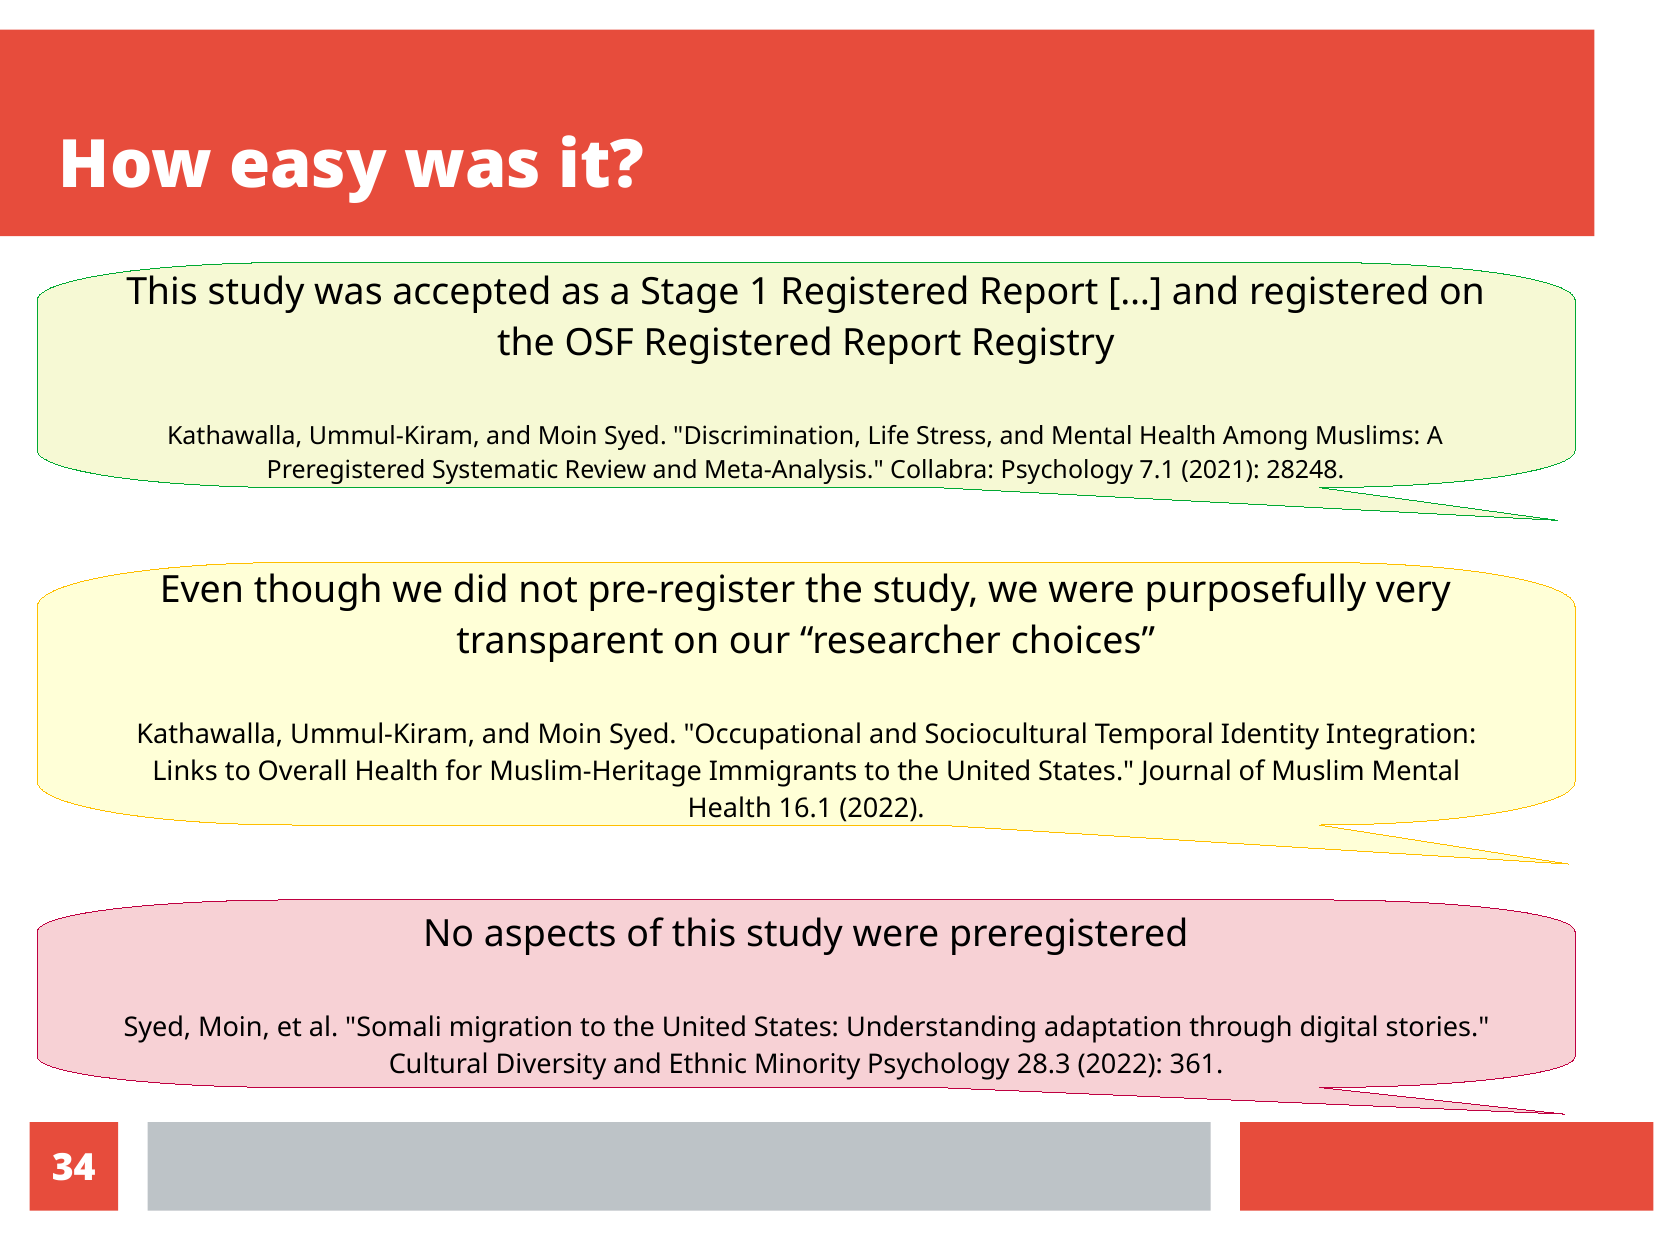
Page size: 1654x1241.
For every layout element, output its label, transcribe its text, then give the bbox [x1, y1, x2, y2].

title How easy was it? [59, 59, 1595, 207]
text_box This study was accepted as a Stage 1 Registered Report […] and registered on the OSF Registered Report Registry Kathawalla, Ummul-Kiram, and Moin Syed. "Discrimination, Life Stress, and Mental Health Among Muslims: A Preregistered Systematic Review and Meta-Analysis." Collabra: Psychology 7.1 (2021): 28248. [37, 262, 1576, 521]
text_box Even though we did not pre-register the study, we were purposefully very transparent on our “researcher choices” Kathawalla, Ummul-Kiram, and Moin Syed. "Occupational and Sociocultural Temporal Identity Integration: Links to Overall Health for Muslim-Heritage Immigrants to the United States." Journal of Muslim Mental Health 16.1 (2022). [37, 562, 1576, 865]
text_box No aspects of this study were preregistered Syed, Moin, et al. "Somali migration to the United States: Understanding adaptation through digital stories." Cultural Diversity and Ethnic Minority Psychology 28.3 (2022): 361. [37, 899, 1576, 1115]
